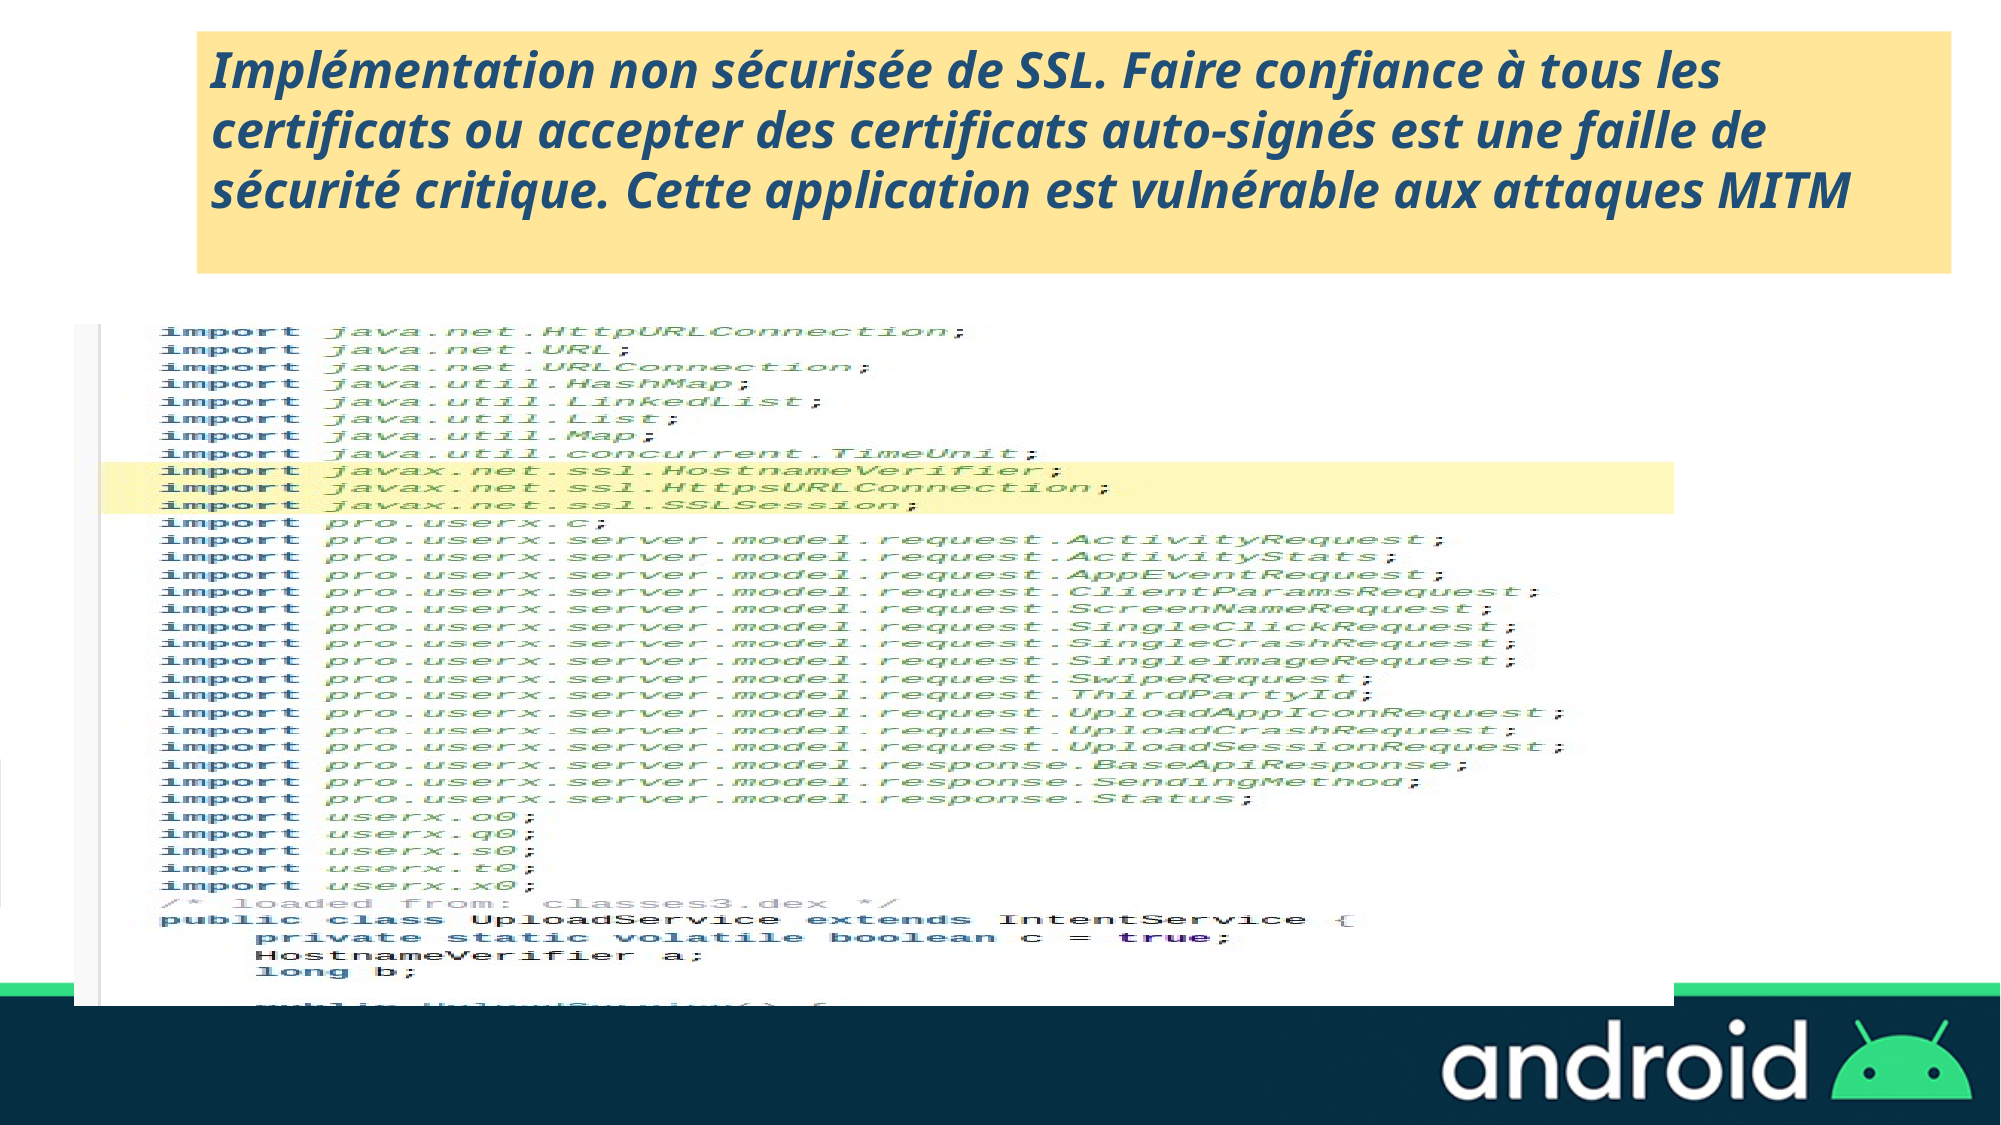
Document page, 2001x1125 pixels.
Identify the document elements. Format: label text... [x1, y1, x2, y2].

text_box Implémentation non sécurisée de SSL. Faire confiance à tous les certificats ou accepter des certificats auto-signés est une faille de sécurité critique. Cette application est vulnérable aux attaques MITM [196, 31, 1952, 274]
picture [74, 324, 1674, 1006]
